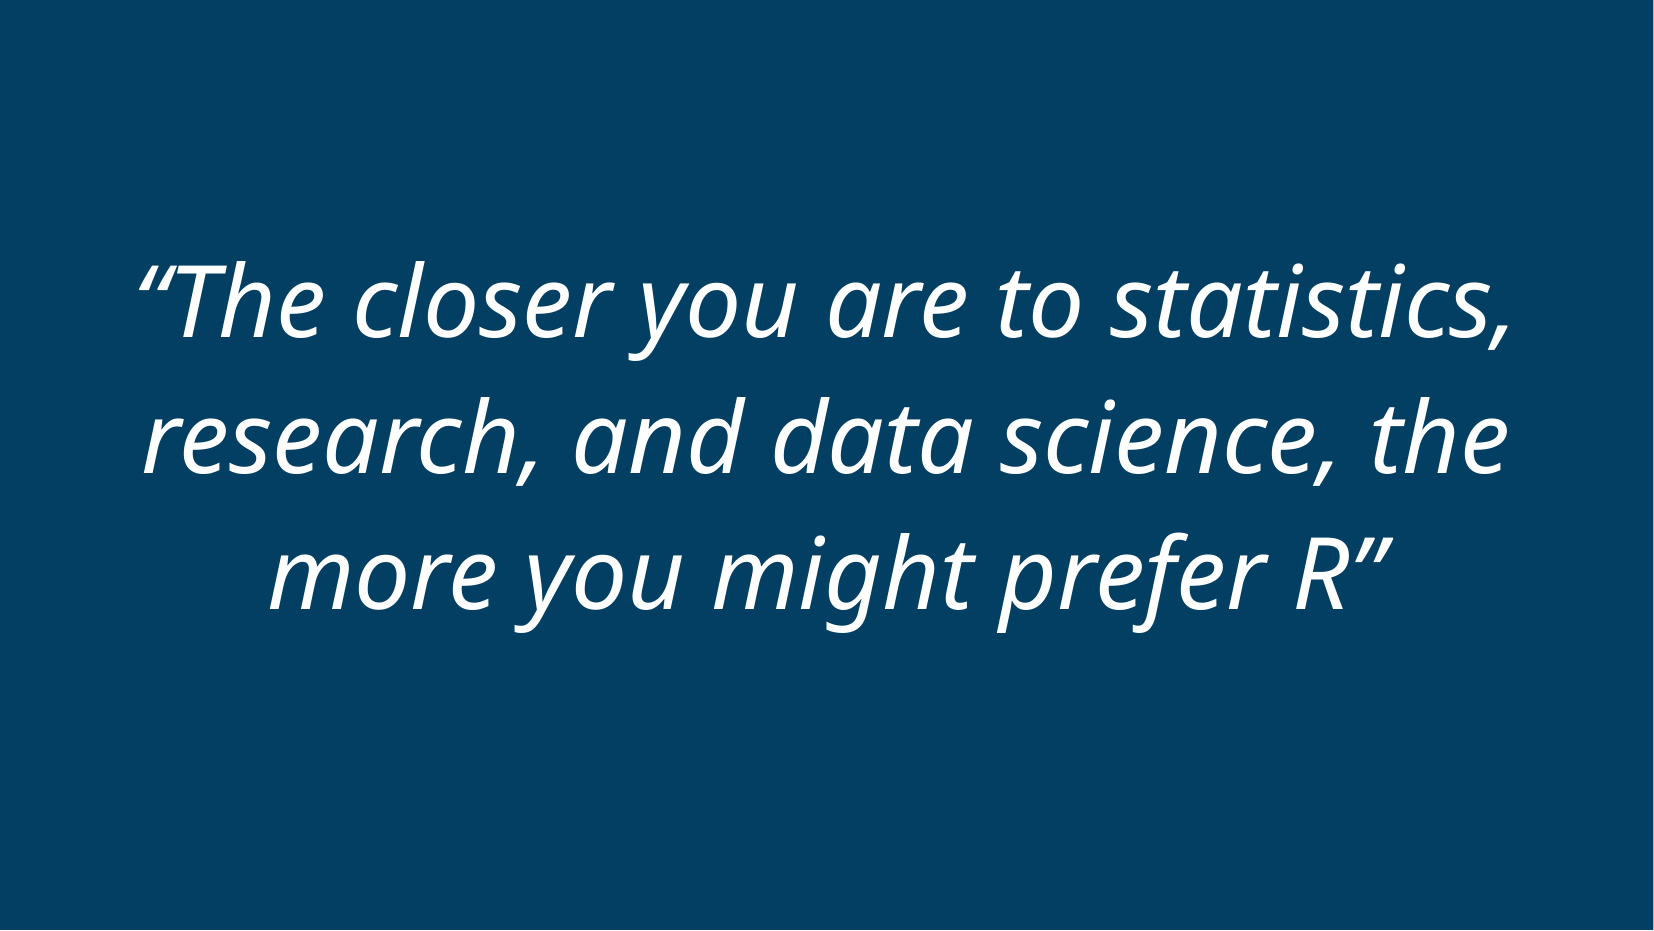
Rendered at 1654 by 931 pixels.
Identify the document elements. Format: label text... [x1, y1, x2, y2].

text_box “The closer you are to statistics, research, and data science, the more you might prefer R” [59, 223, 1595, 707]
